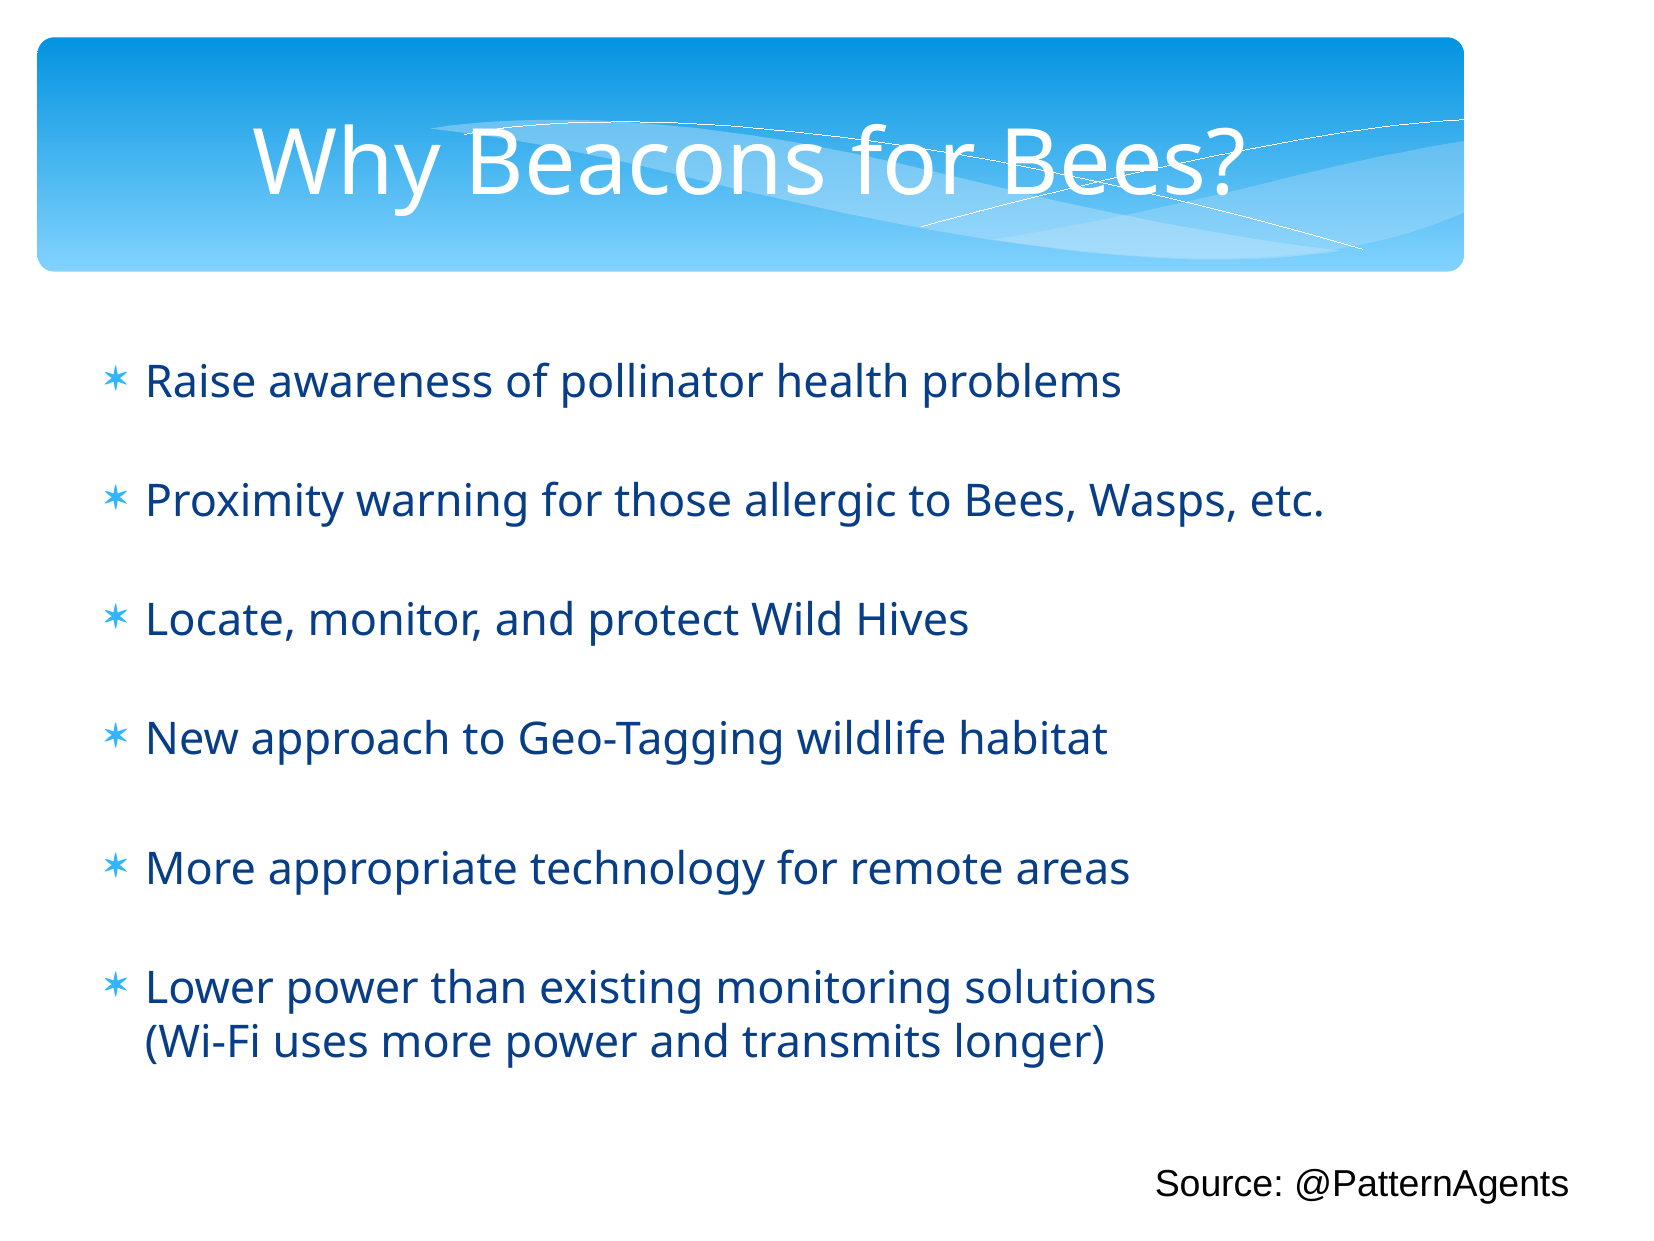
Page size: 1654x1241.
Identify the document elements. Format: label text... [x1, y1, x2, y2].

text_box Source: @PatternAgents [1139, 1154, 1650, 1241]
list Raise awareness of pollinator health problems Proximity warning for those allergic to Bees, Wasps, etc. Locate, monitor, and protect Wild Hives New approach to Geo-Tagging wildlife habitat More appropriate technology for remote areas Lower power than existing monitoring solutions (Wi-Fi uses more power and transmits longer) [89, 344, 1471, 1080]
title Why Beacons for Bees? [74, 55, 1425, 261]
